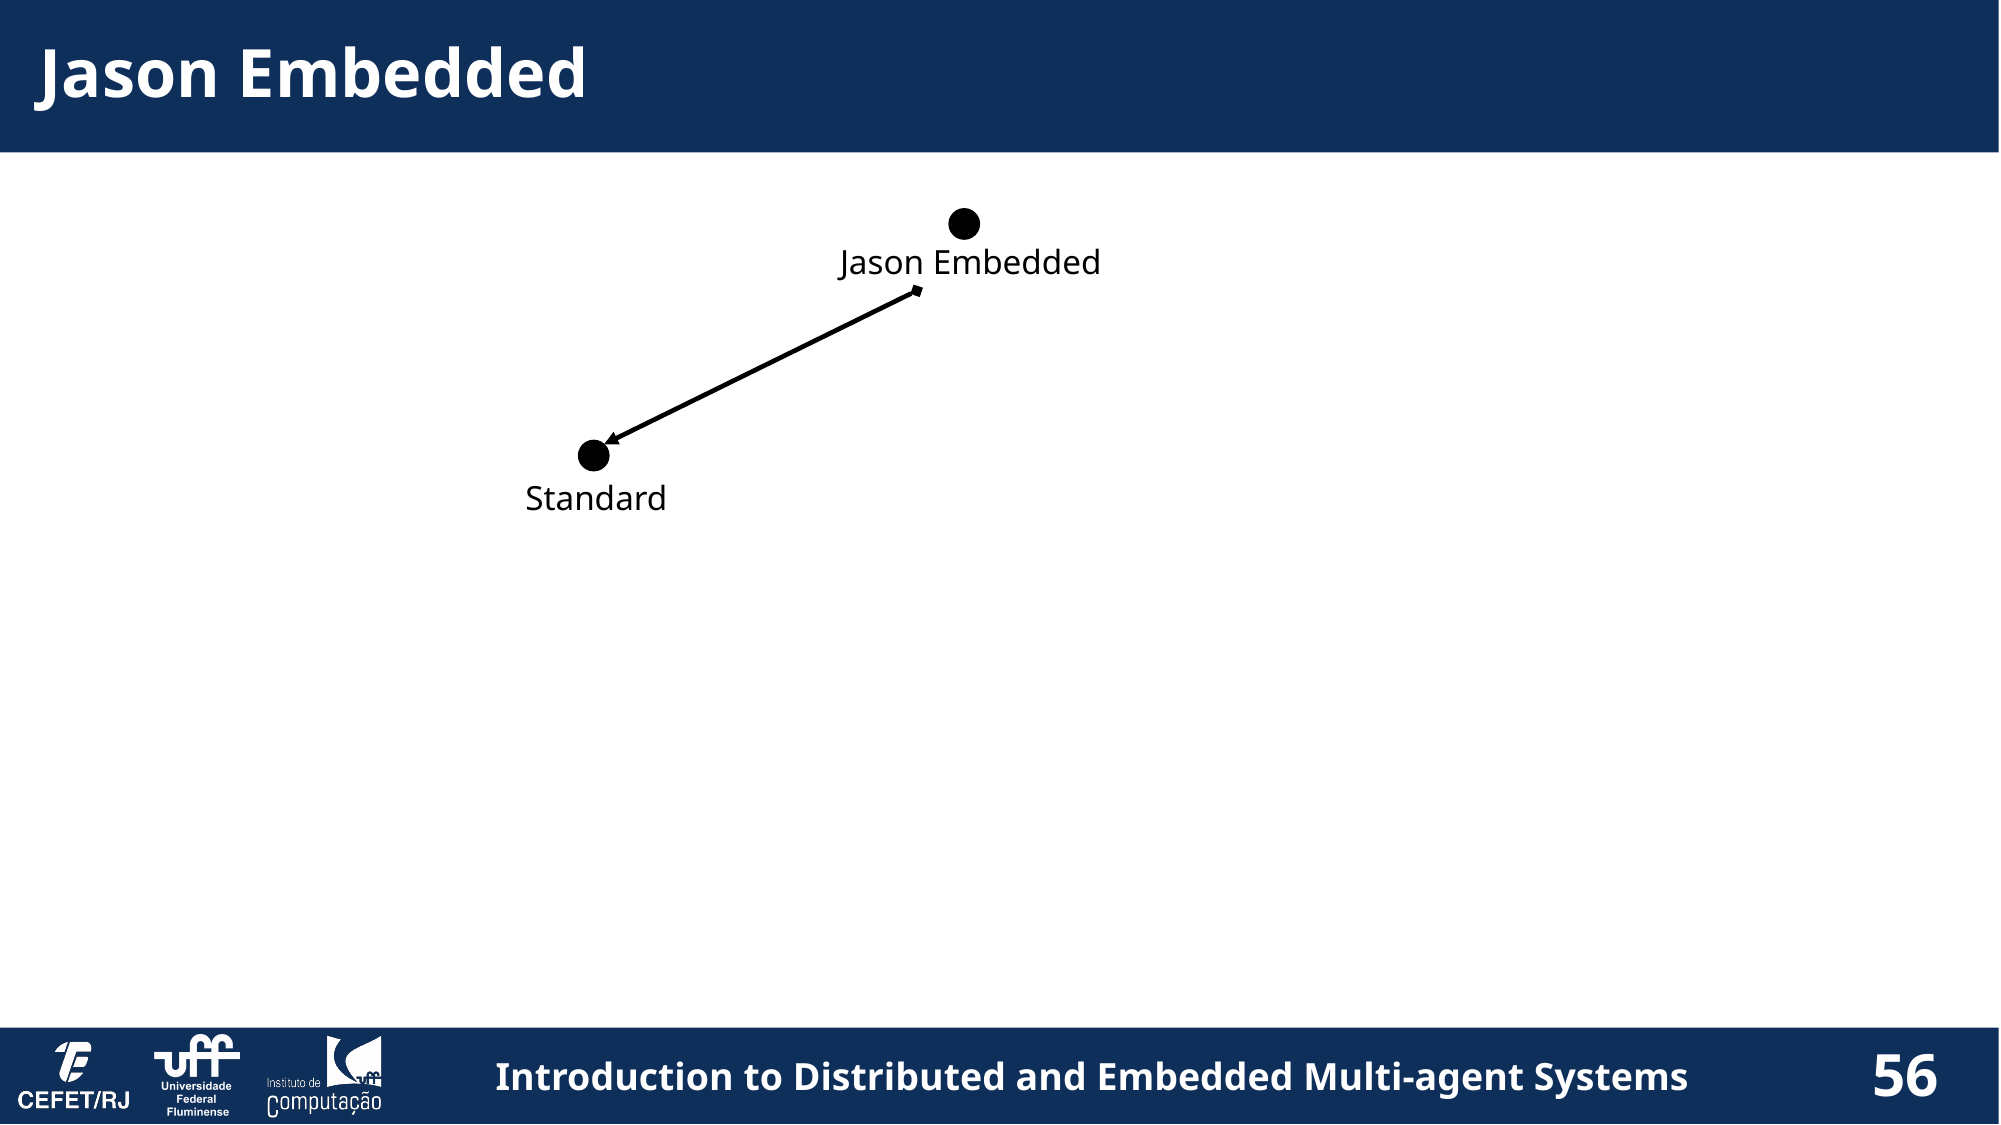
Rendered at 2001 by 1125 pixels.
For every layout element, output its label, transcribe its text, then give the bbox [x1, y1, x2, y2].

picture [153, 1033, 241, 1121]
text_box Jason Embedded [825, 233, 1117, 289]
picture [265, 1033, 383, 1118]
text_box Standard [510, 469, 683, 525]
text_box [577, 439, 610, 469]
text_box Jason Embedded [25, 23, 1999, 119]
picture [18, 1021, 129, 1125]
text_box [948, 208, 981, 233]
